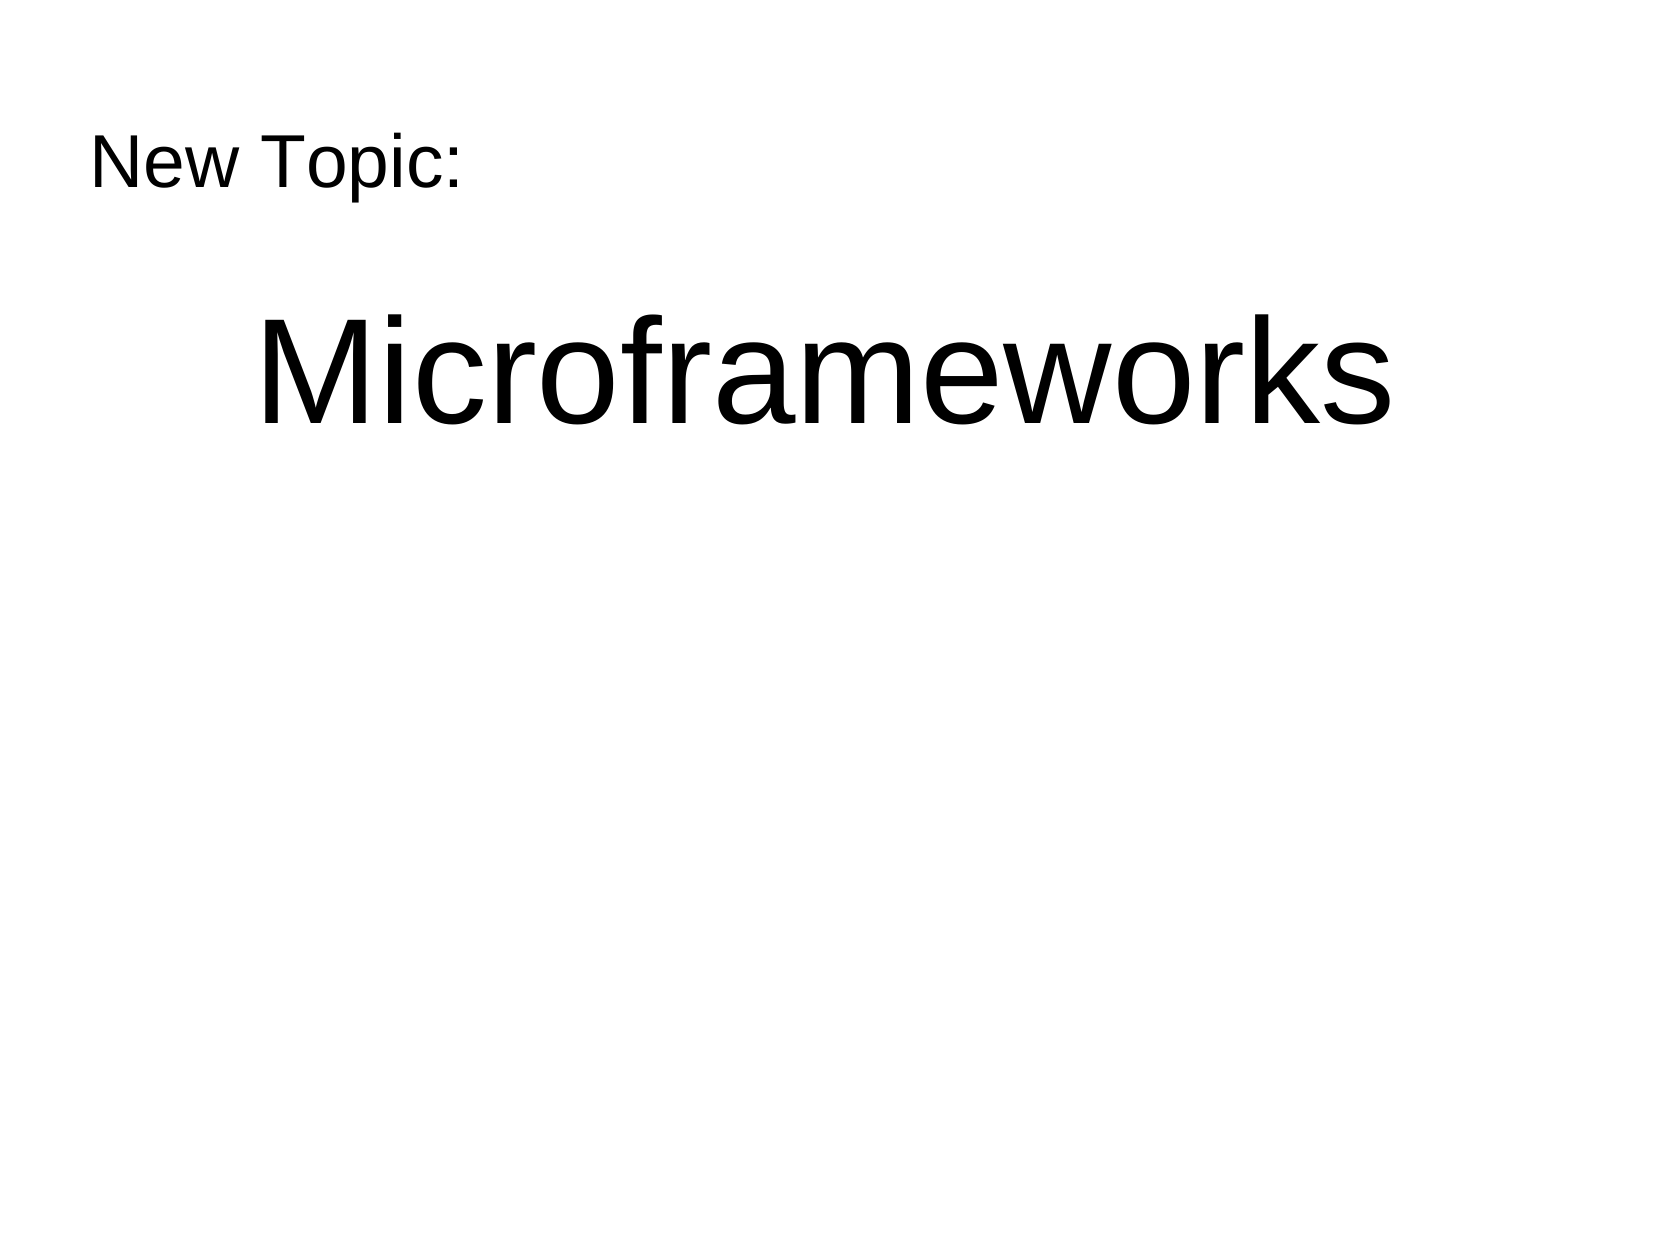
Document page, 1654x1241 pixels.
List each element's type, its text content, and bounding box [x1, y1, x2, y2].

text_box New Topic: Microframeworks [75, 112, 1576, 463]
